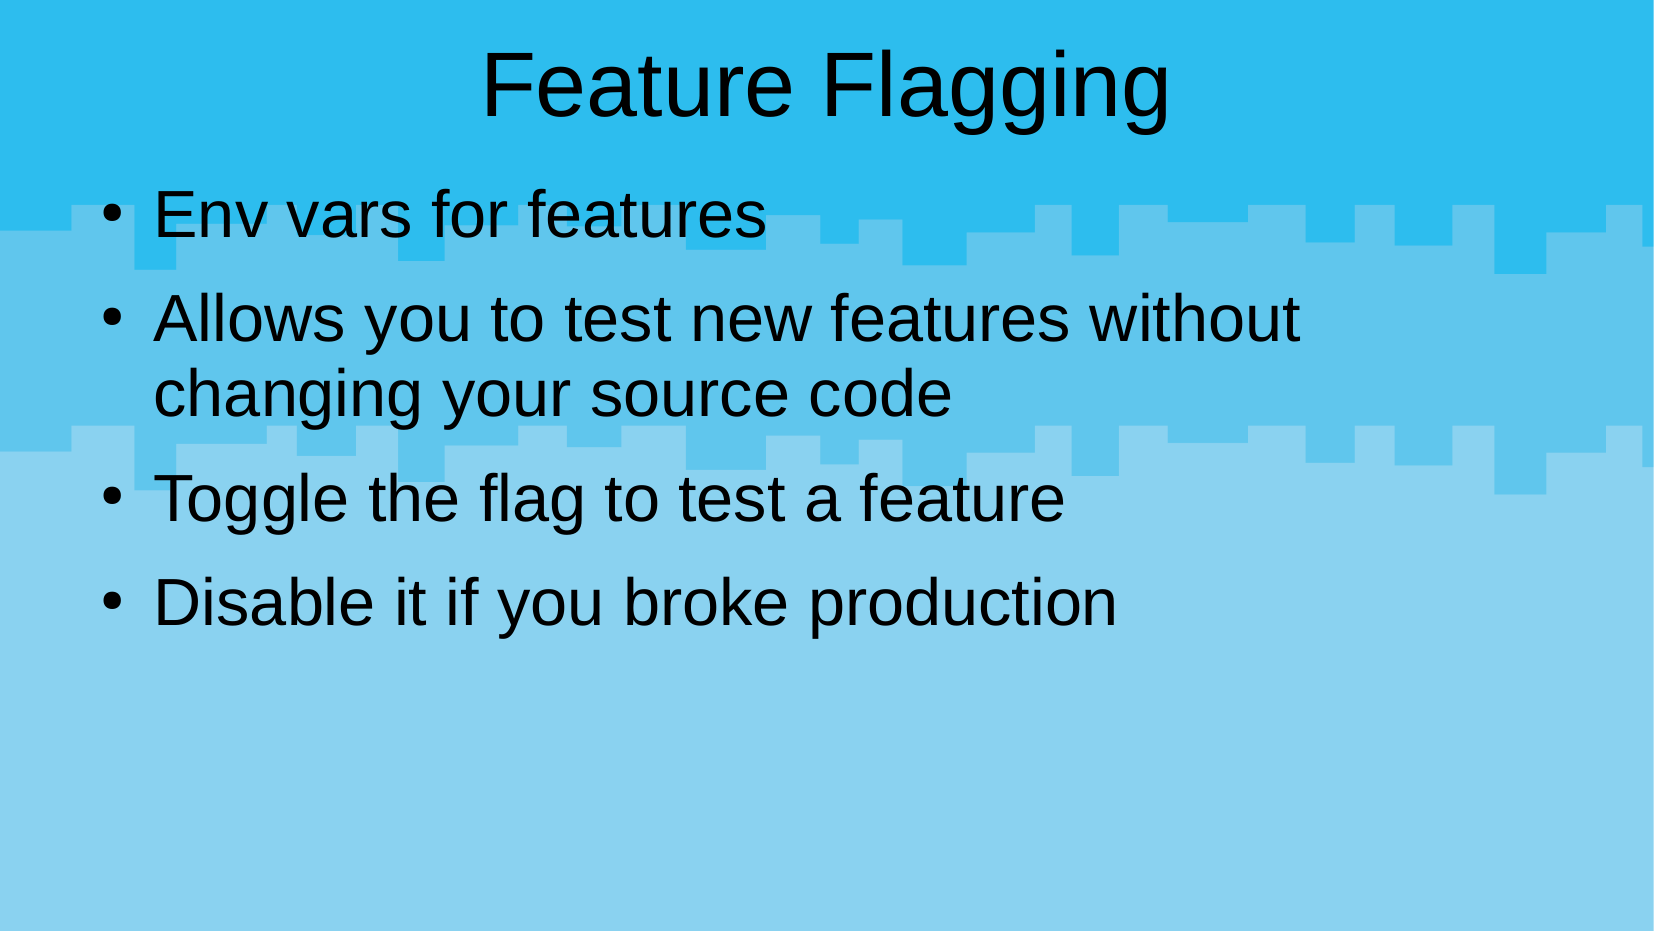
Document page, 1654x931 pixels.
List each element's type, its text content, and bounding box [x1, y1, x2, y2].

picture [0, 0, 1654, 931]
title Feature Flagging [82, 7, 1571, 163]
list Env vars for features Allows you to test new features without changing your source code Toggle the flag to test a feature Disable it if you broke production [82, 177, 1571, 827]
